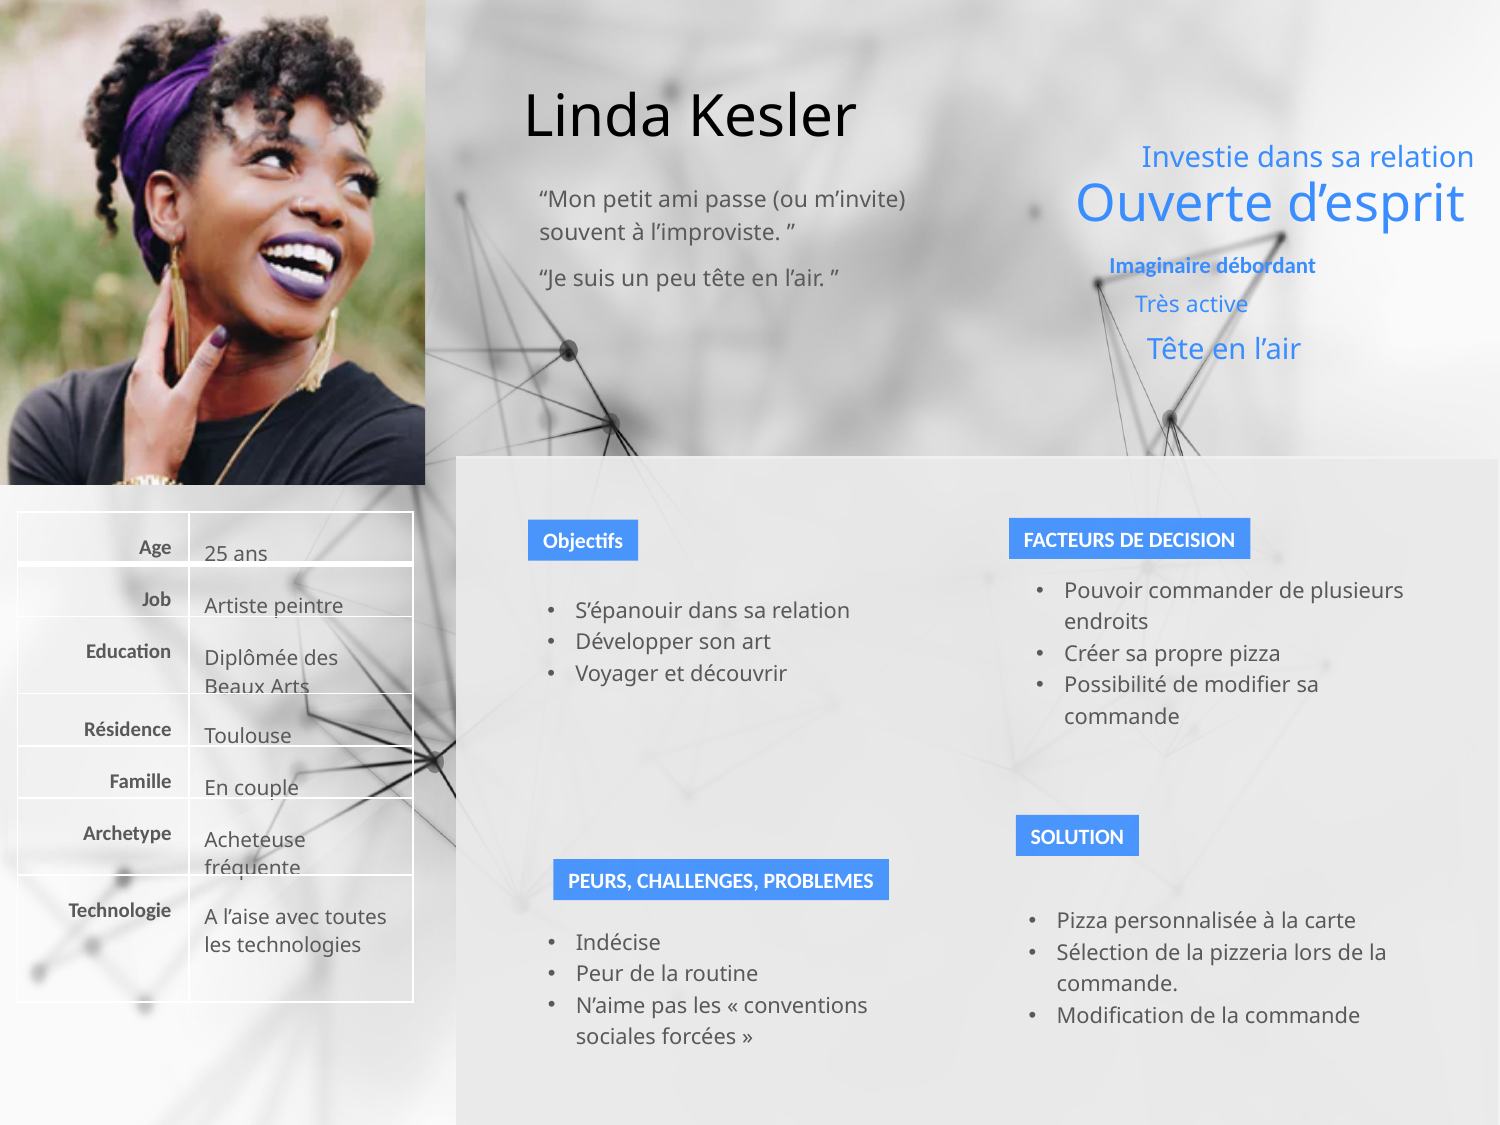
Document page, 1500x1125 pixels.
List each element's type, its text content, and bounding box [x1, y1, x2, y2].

table_cell Famille [18, 747, 188, 797]
table_header Age [18, 513, 188, 561]
table_cell A l’aise avec toutes les technologies [190, 876, 412, 1001]
table_cell Acheteuse fréquente [190, 799, 412, 874]
text_box Ouverte d’esprit [1060, 162, 1481, 240]
table_header 25 ans [190, 513, 412, 561]
table_cell Artiste peintre [190, 567, 412, 616]
text_box [456, 456, 1500, 1125]
text_box “Mon petit ami passe (ou m’invite) souvent à l’improviste. ” “Je suis un peu tête en l’air. ” [524, 171, 937, 298]
text_box Pouvoir commander de plusieurs endroits Créer sa propre pizza Possibilité de modifier sa commande [1021, 563, 1449, 768]
text_box Linda Kesler [508, 70, 873, 156]
table_cell Diplômée des Beaux Arts [190, 617, 412, 693]
text_box Très active [1120, 282, 1264, 325]
text_box Pizza personnalisée à la carte Sélection de la pizzeria lors de la commande. Modification de la commande [1013, 894, 1441, 1036]
picture [0, 0, 1500, 1125]
text_box Imaginaire débordant [1094, 243, 1332, 286]
table_cell Toulouse [190, 694, 412, 745]
text_box FACTEURS DE DECISION [1009, 517, 1251, 559]
text_box Indécise Peur de la routine N’aime pas les « conventions sociales forcées » [533, 915, 958, 1057]
table_cell En couple [190, 747, 412, 797]
text_box Objectifs [528, 519, 639, 561]
text_box Tête en l’air [1077, 323, 1371, 373]
table_cell Résidence [18, 694, 188, 745]
text_box Investie dans sa relation [1127, 130, 1490, 181]
table_cell Technologie [18, 876, 188, 1001]
text_box S’épanouir dans sa relation Développer son art Voyager et découvrir [532, 583, 957, 725]
text_box PEURS, CHALLENGES, PROBLEMES [553, 859, 889, 901]
table_cell Education [18, 617, 188, 693]
table_cell Job [18, 567, 188, 616]
text_box SOLUTION [1015, 814, 1139, 856]
table_cell Archetype [18, 799, 188, 874]
